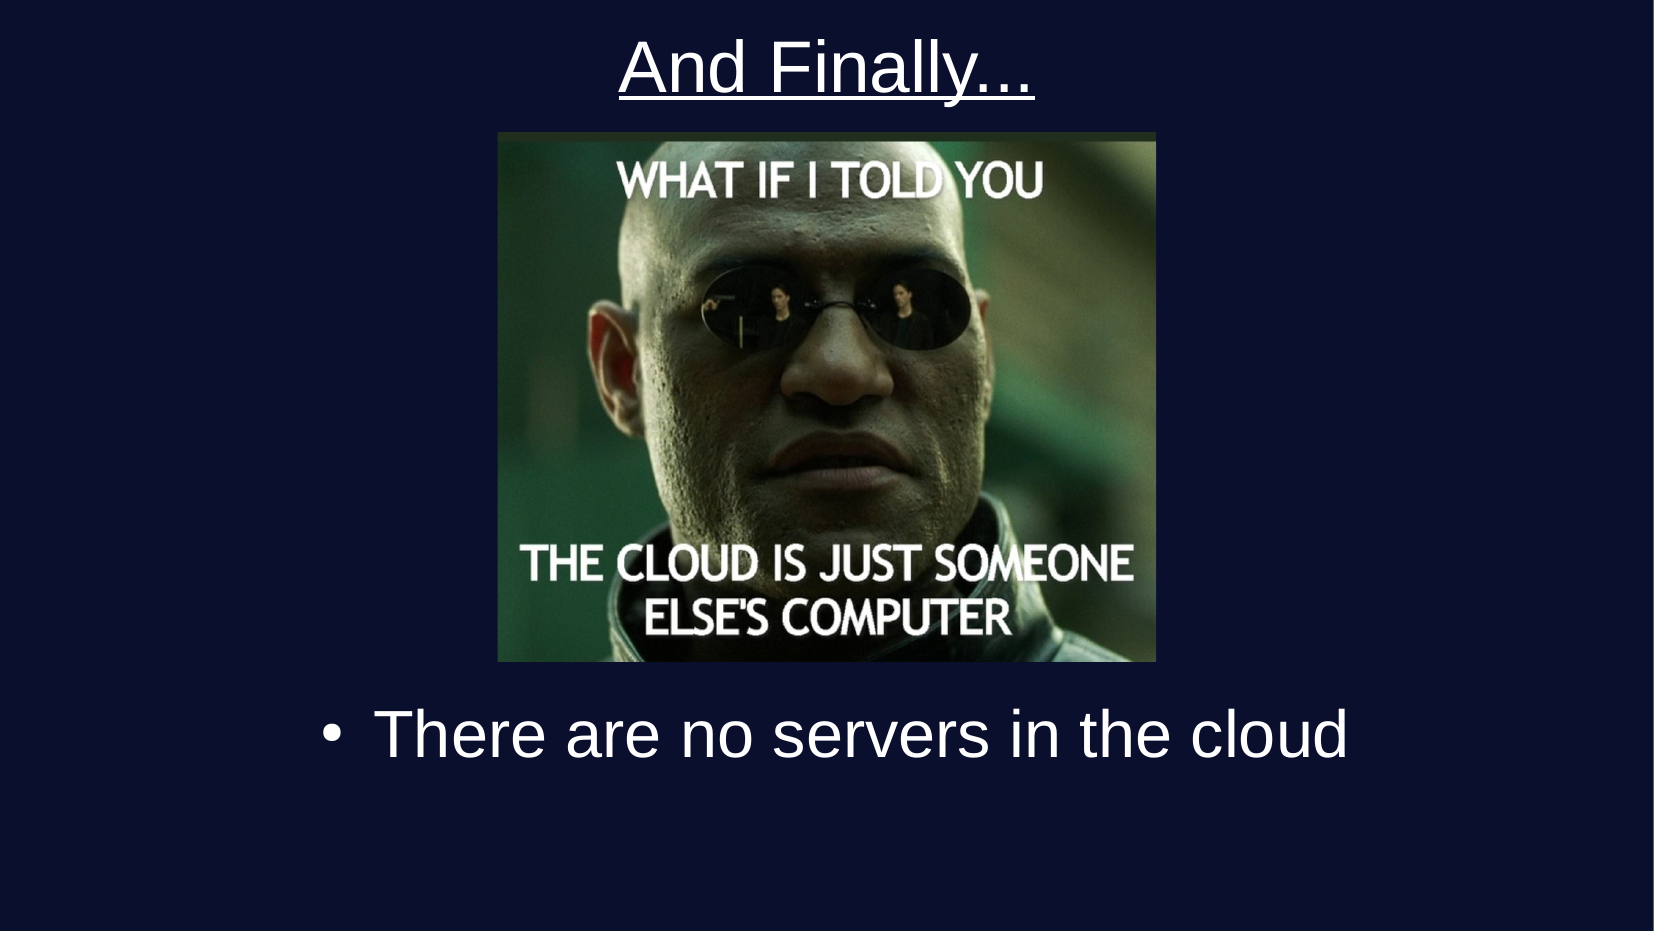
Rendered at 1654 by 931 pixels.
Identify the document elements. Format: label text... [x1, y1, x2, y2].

title And Finally... [82, 23, 1571, 111]
list There are no servers in the cloud [80, 696, 1573, 815]
picture [0, 0, 1654, 931]
